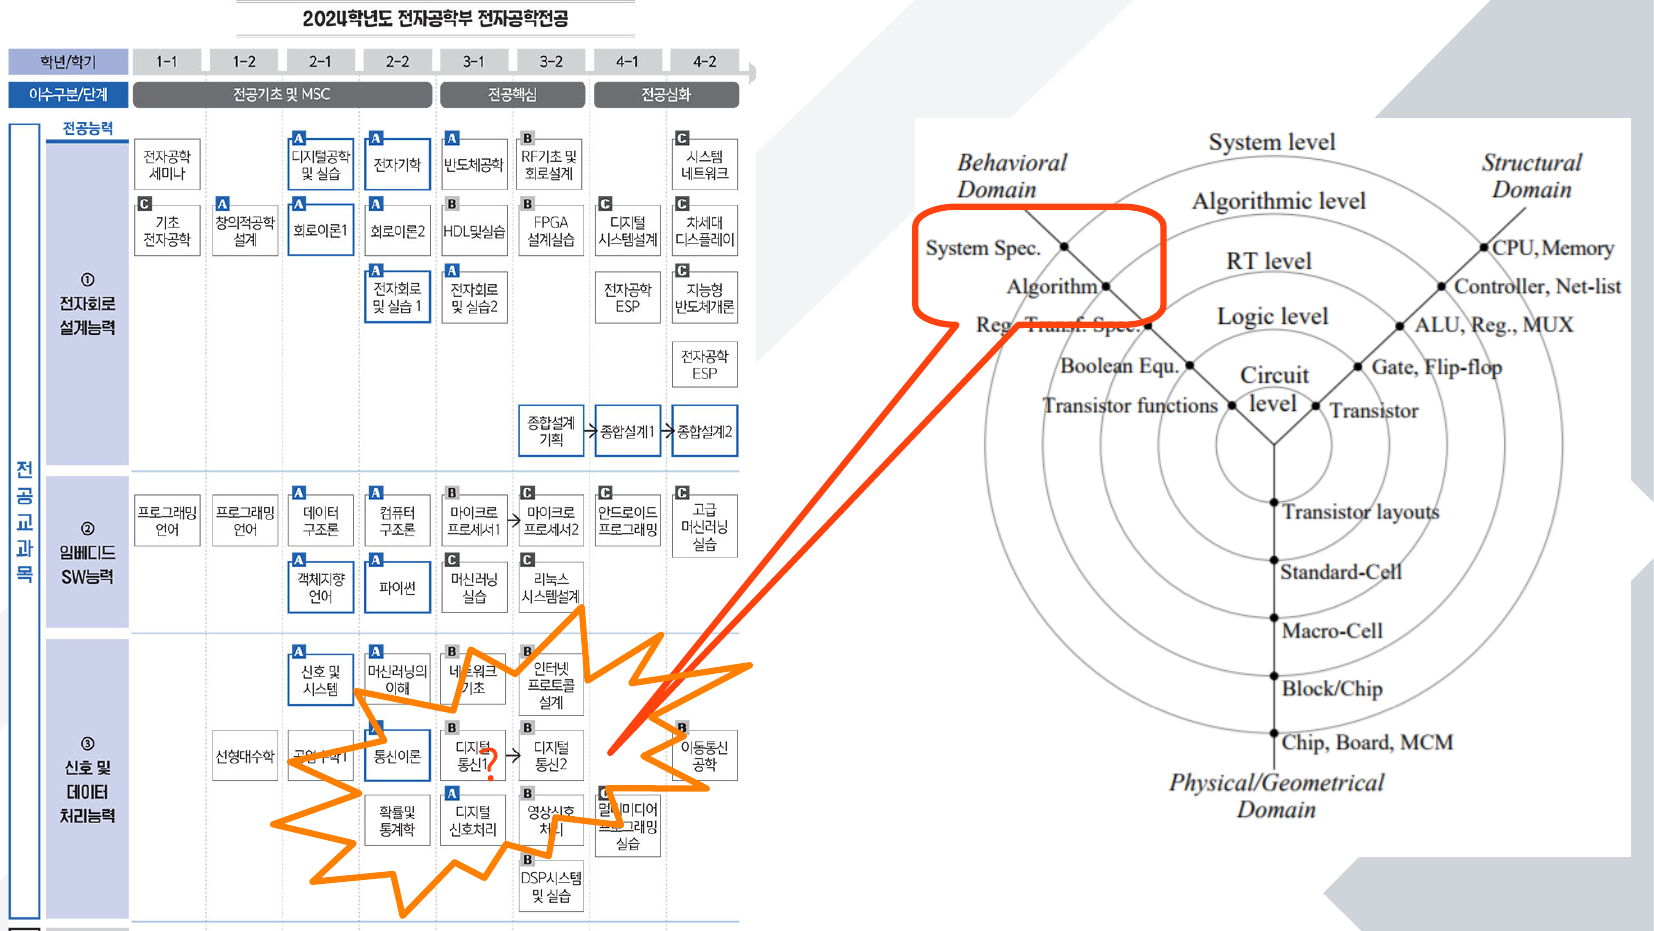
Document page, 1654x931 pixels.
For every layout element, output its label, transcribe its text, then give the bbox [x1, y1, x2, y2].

picture [8, 0, 756, 931]
picture [915, 210, 1160, 427]
picture [678, 579, 756, 676]
picture [915, 118, 1631, 857]
picture [915, 315, 949, 370]
text_box ? [273, 606, 750, 916]
